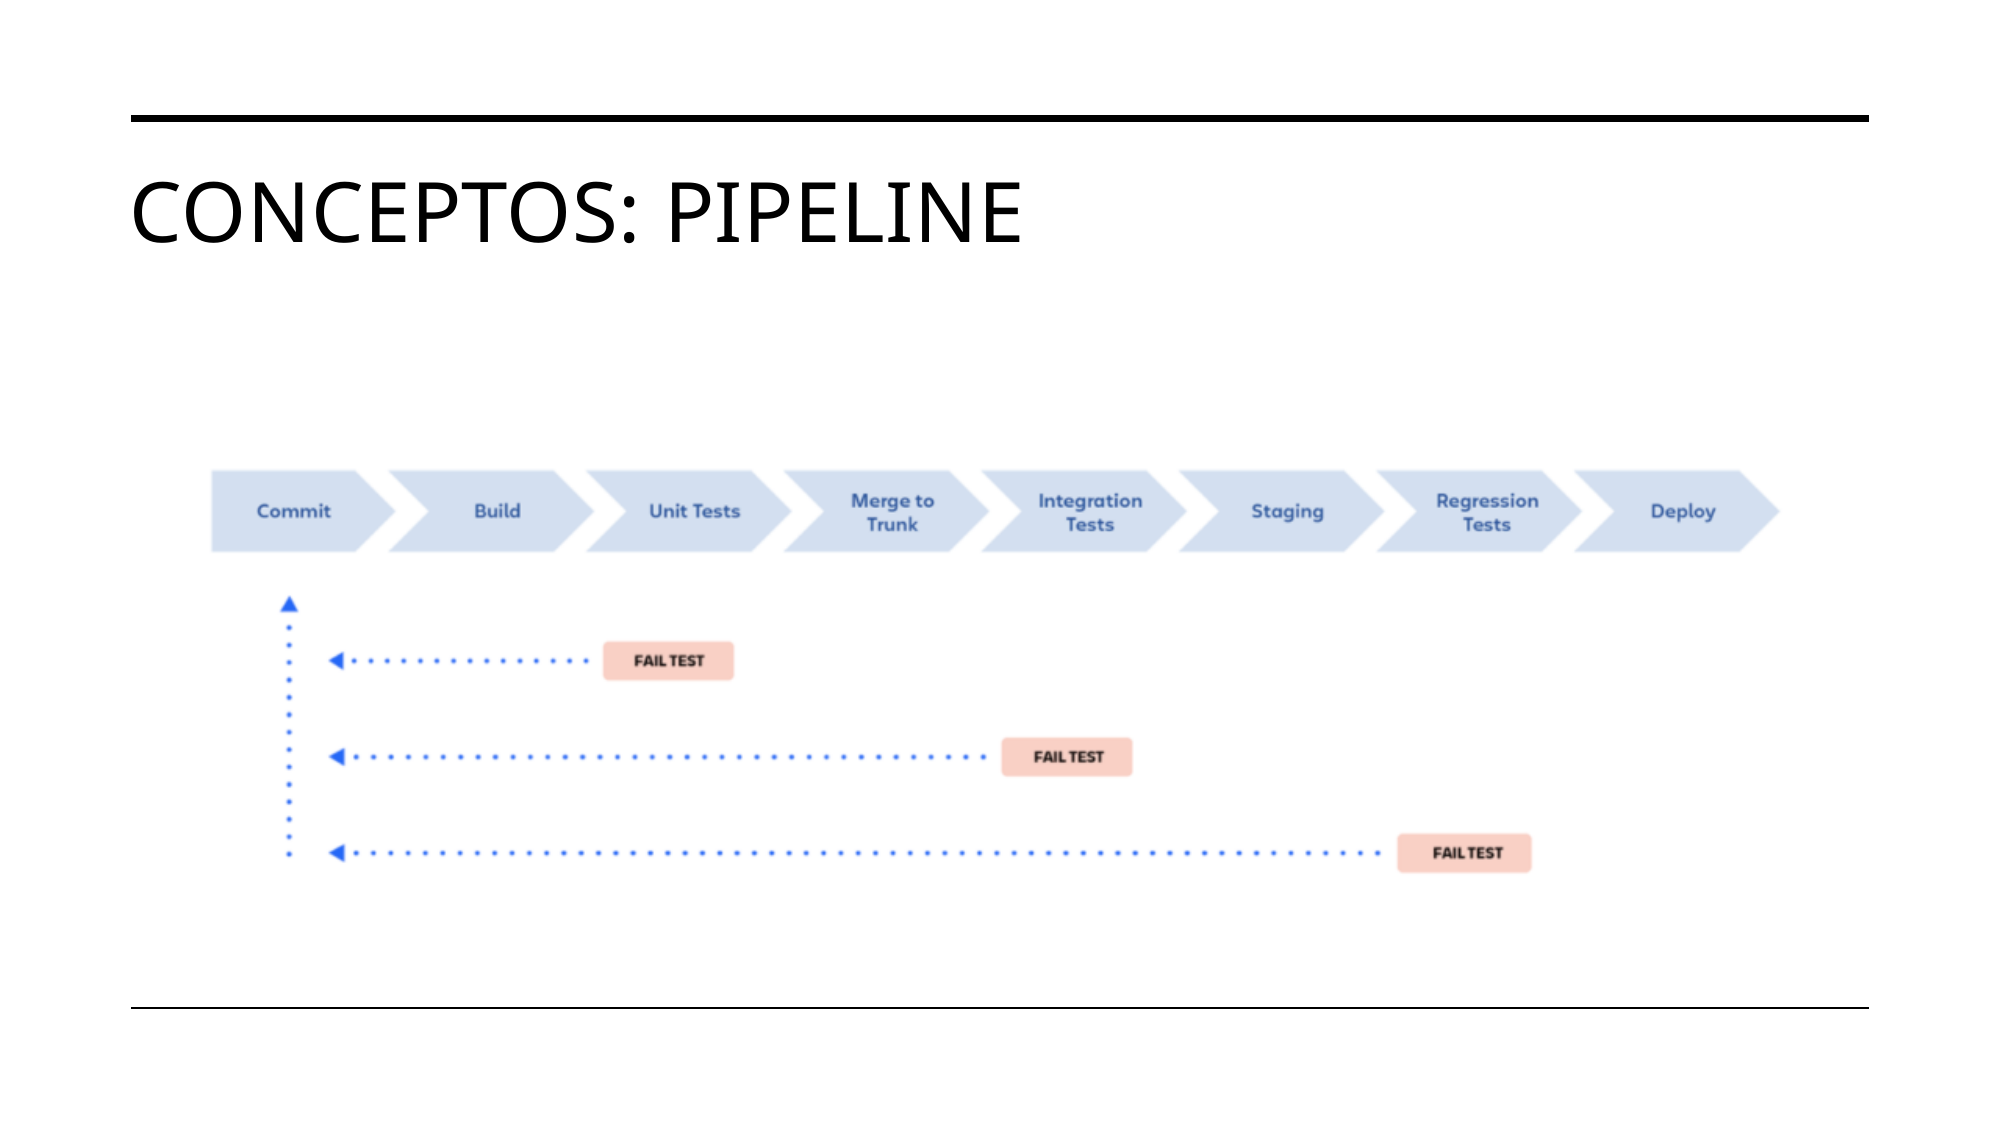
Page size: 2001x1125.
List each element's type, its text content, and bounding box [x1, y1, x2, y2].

title CONCEPTOS: PIPELINE [114, 151, 1869, 377]
picture [191, 436, 1792, 913]
